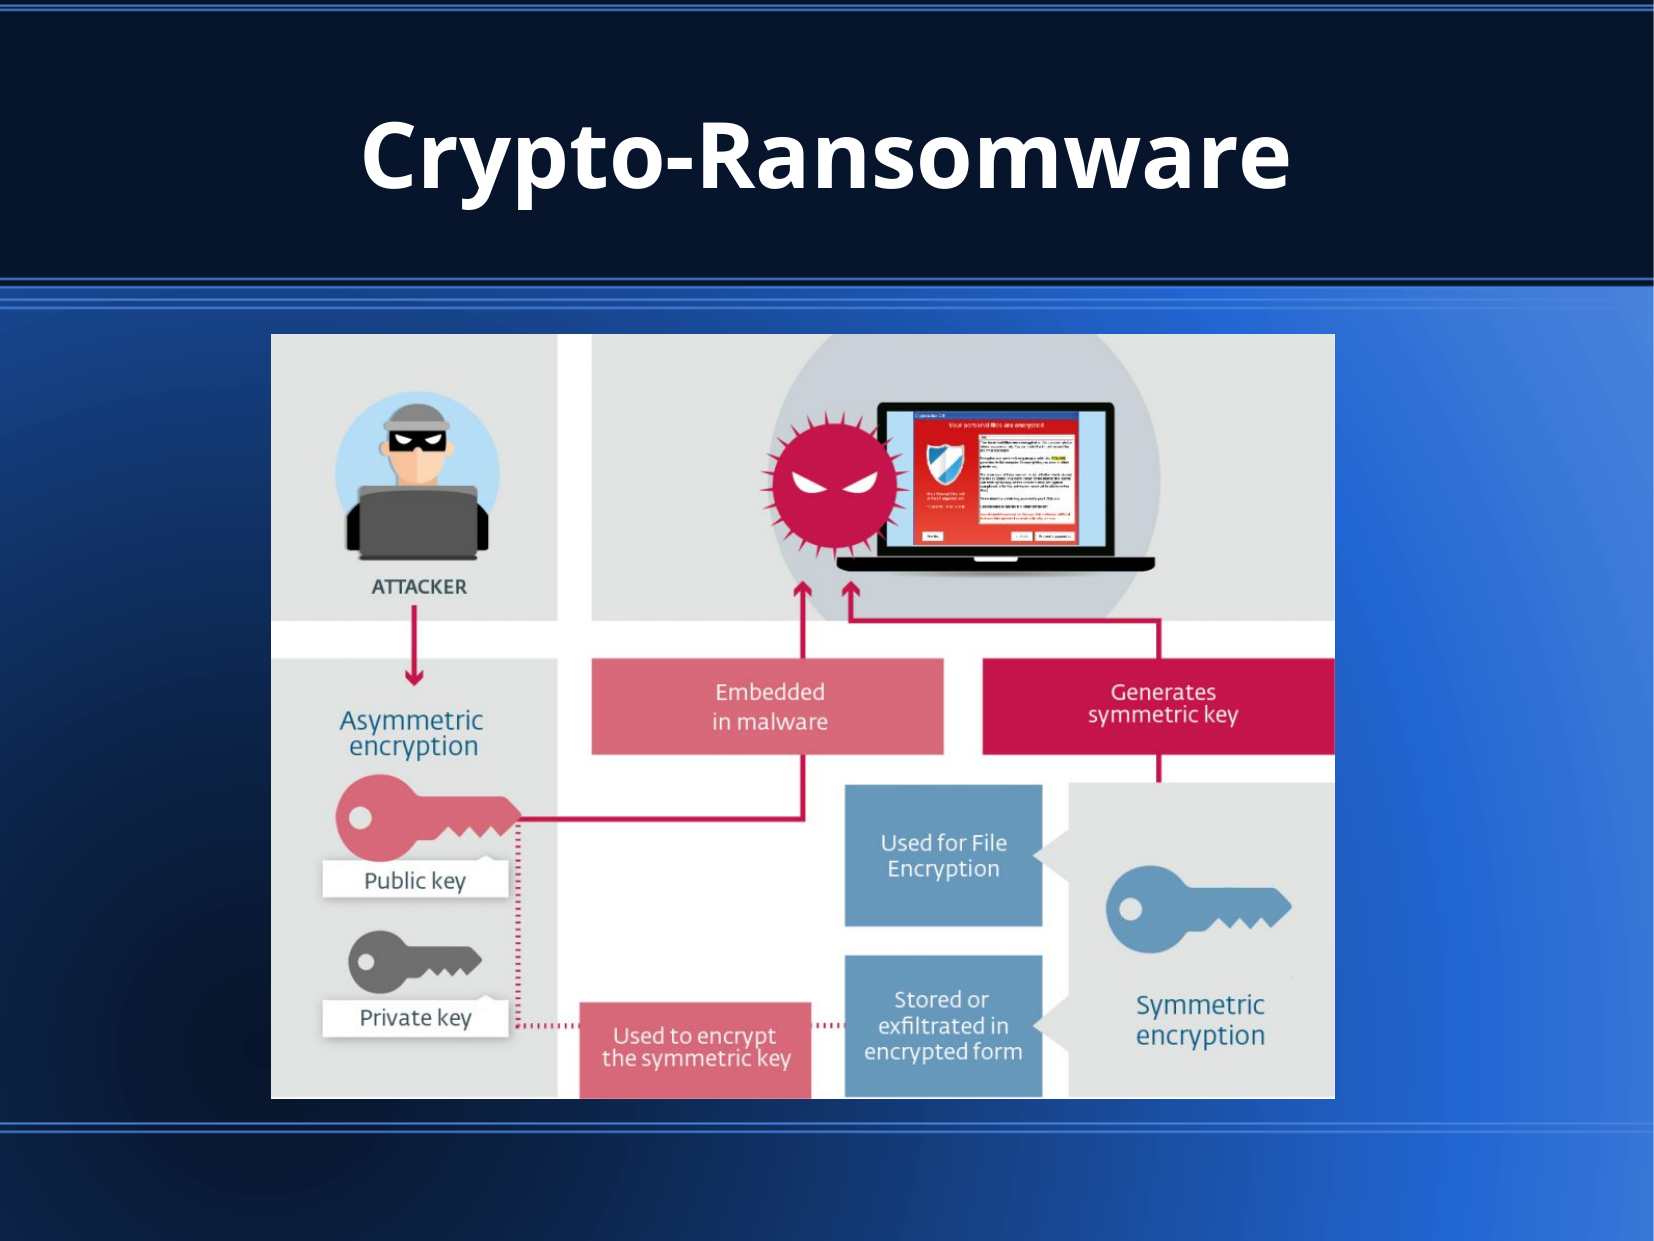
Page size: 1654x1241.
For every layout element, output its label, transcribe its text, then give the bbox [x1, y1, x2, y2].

title Crypto-Ransomware [82, 49, 1571, 257]
picture [0, 0, 1654, 1241]
